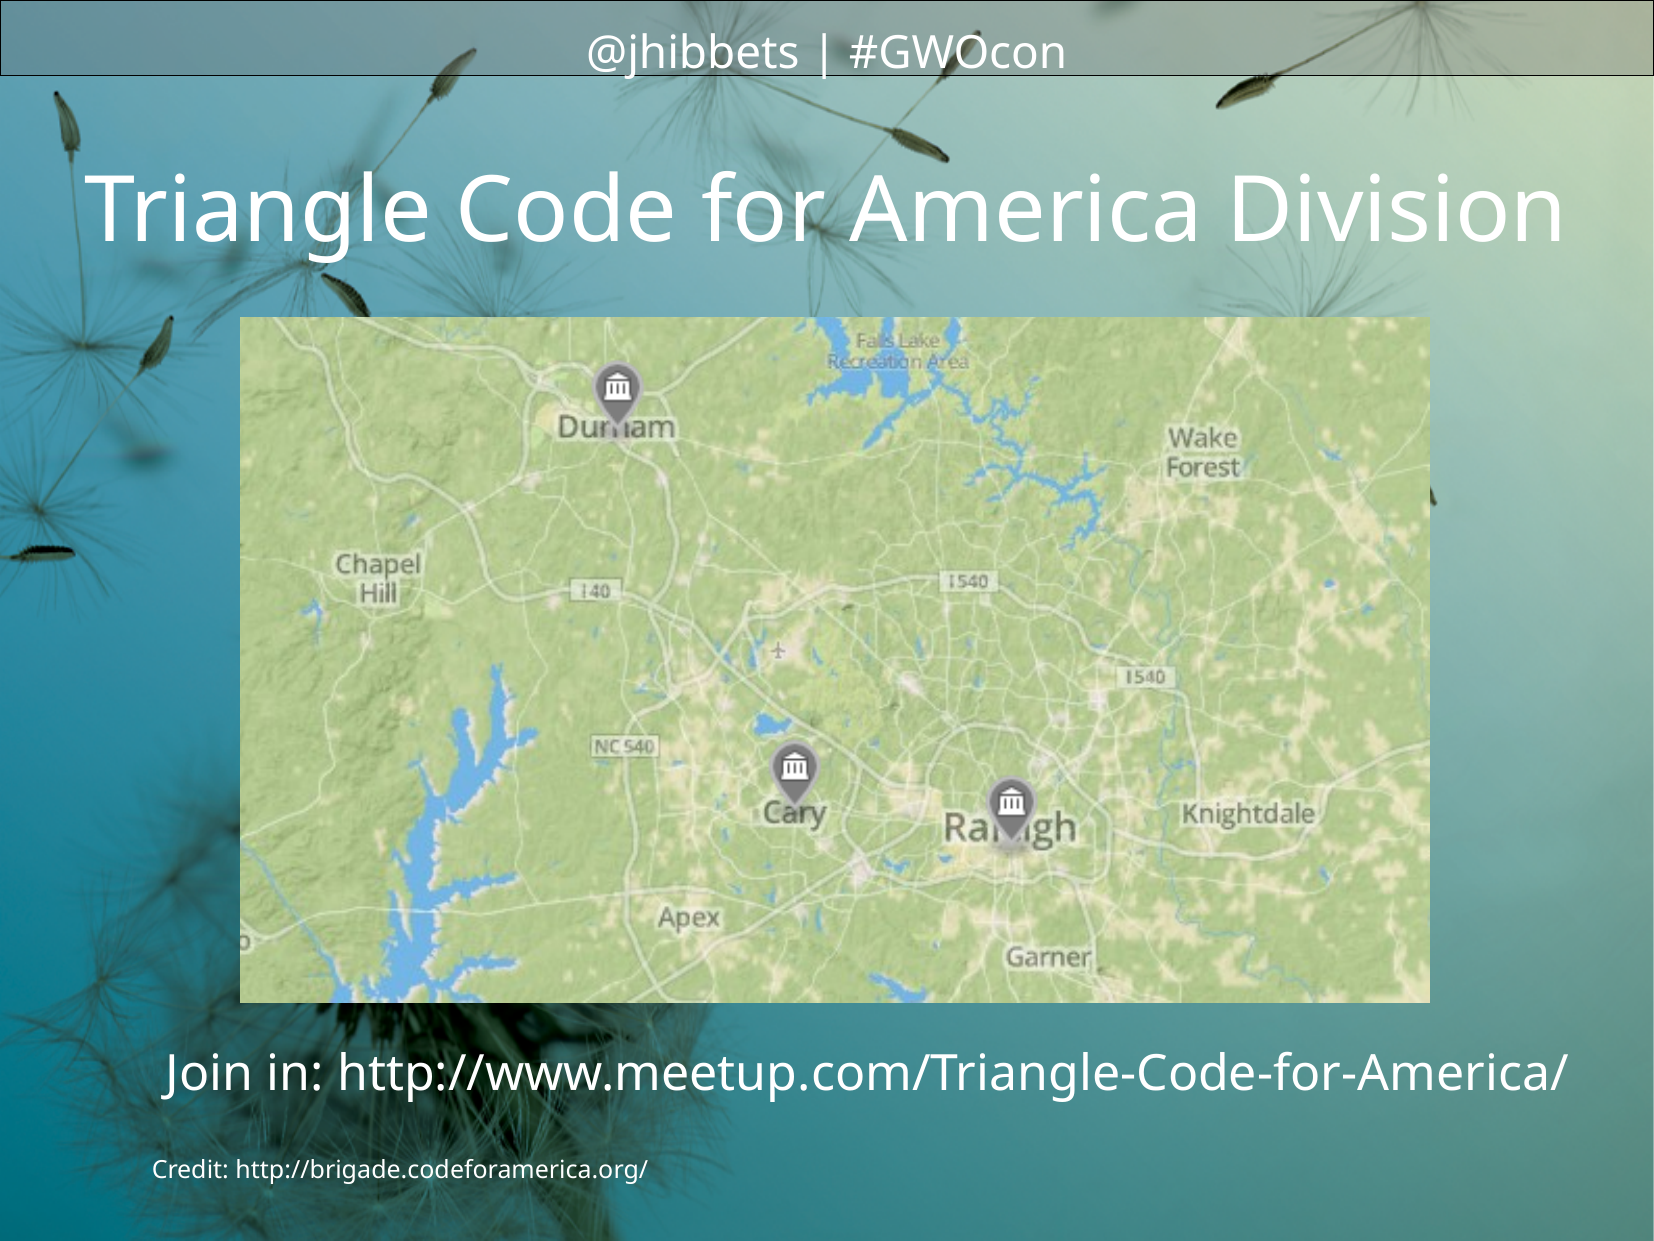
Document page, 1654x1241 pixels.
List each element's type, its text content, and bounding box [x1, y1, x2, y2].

text_box Join in: http://www.meetup.com/Triangle-Code-for-America/ [151, 1029, 1593, 1169]
title Triangle Code for America Division [82, 102, 1571, 310]
text_box Credit: http://brigade.codeforamerica.org/ [137, 1144, 671, 1188]
picture [0, 76, 1654, 1241]
